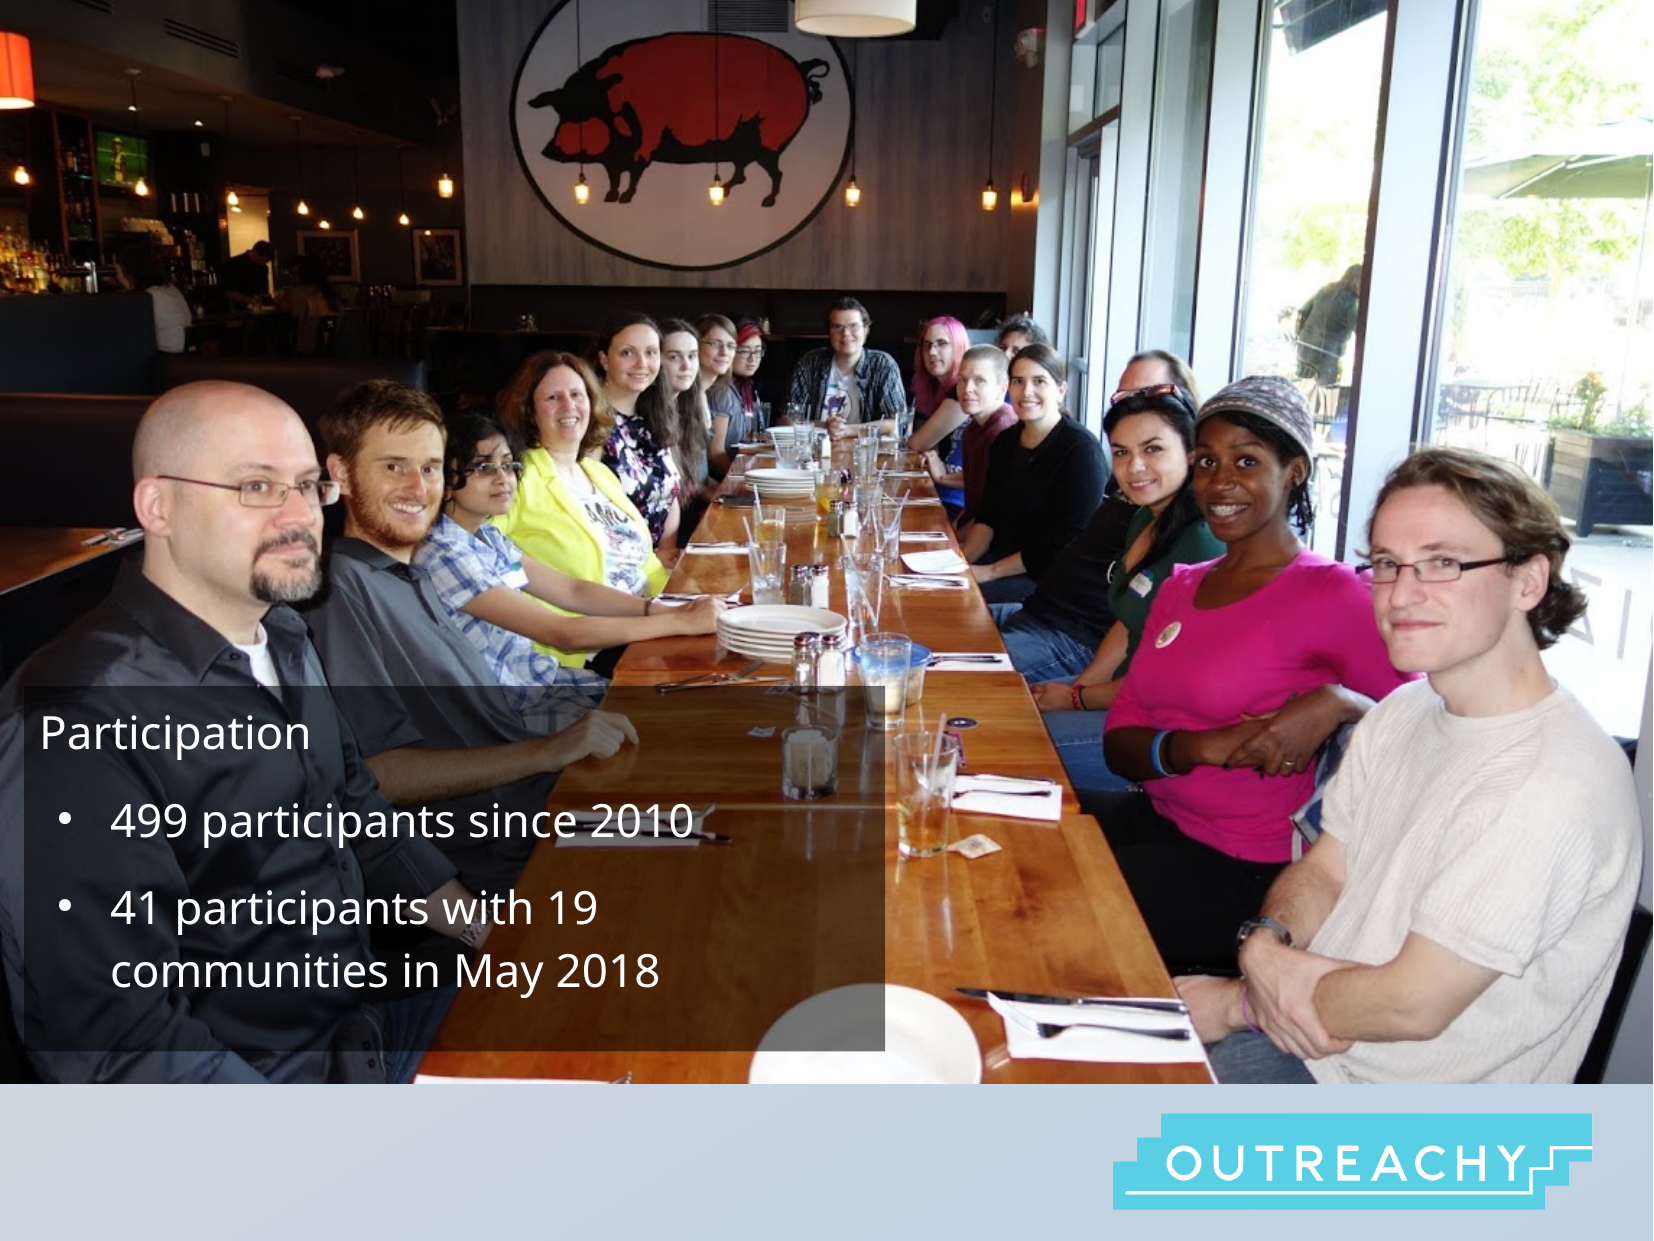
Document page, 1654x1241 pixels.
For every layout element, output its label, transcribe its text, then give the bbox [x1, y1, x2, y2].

picture [1112, 1112, 1593, 1210]
list Participation 499 participants since 2010 41 participants with 19 communities in May 2018 [24, 685, 886, 1052]
picture [0, 0, 1653, 1084]
